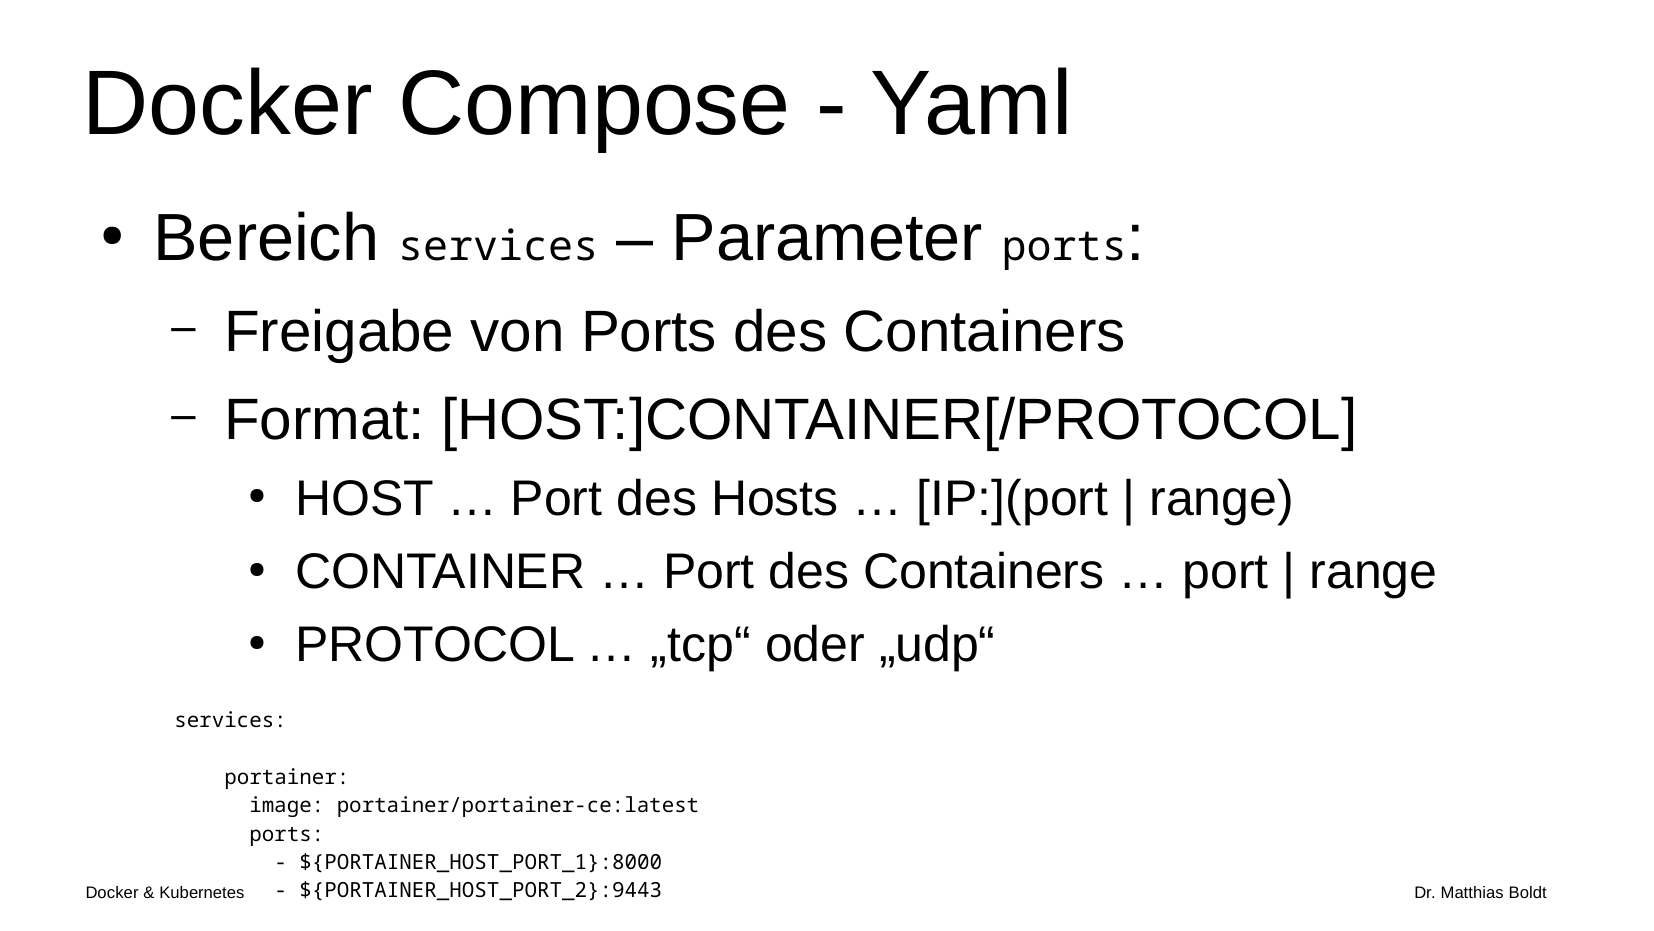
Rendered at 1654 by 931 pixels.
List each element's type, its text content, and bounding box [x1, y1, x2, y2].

title Docker Compose - Yaml [82, 25, 1571, 181]
text_box Docker & Kubernetes Dr. Matthias Boldt [70, 875, 1563, 910]
text_box services: portainer: image: portainer/portainer-ce:latest ports: - ${PORTAINER_HOST_PORT_1}:8000 - ${PORTAINER_HOST_PORT_2}:9443 [159, 698, 1518, 902]
list Bereich services – Parameter ports: Freigabe von Ports des Containers Format: [HOST:]CONTAINER[/PROTOCOL] HOST … Port des Hosts … [IP:](port | range) CONTAINER … Port des Containers … port | range PROTOCOL … „tcp“ oder „udp“ [82, 199, 1595, 686]
